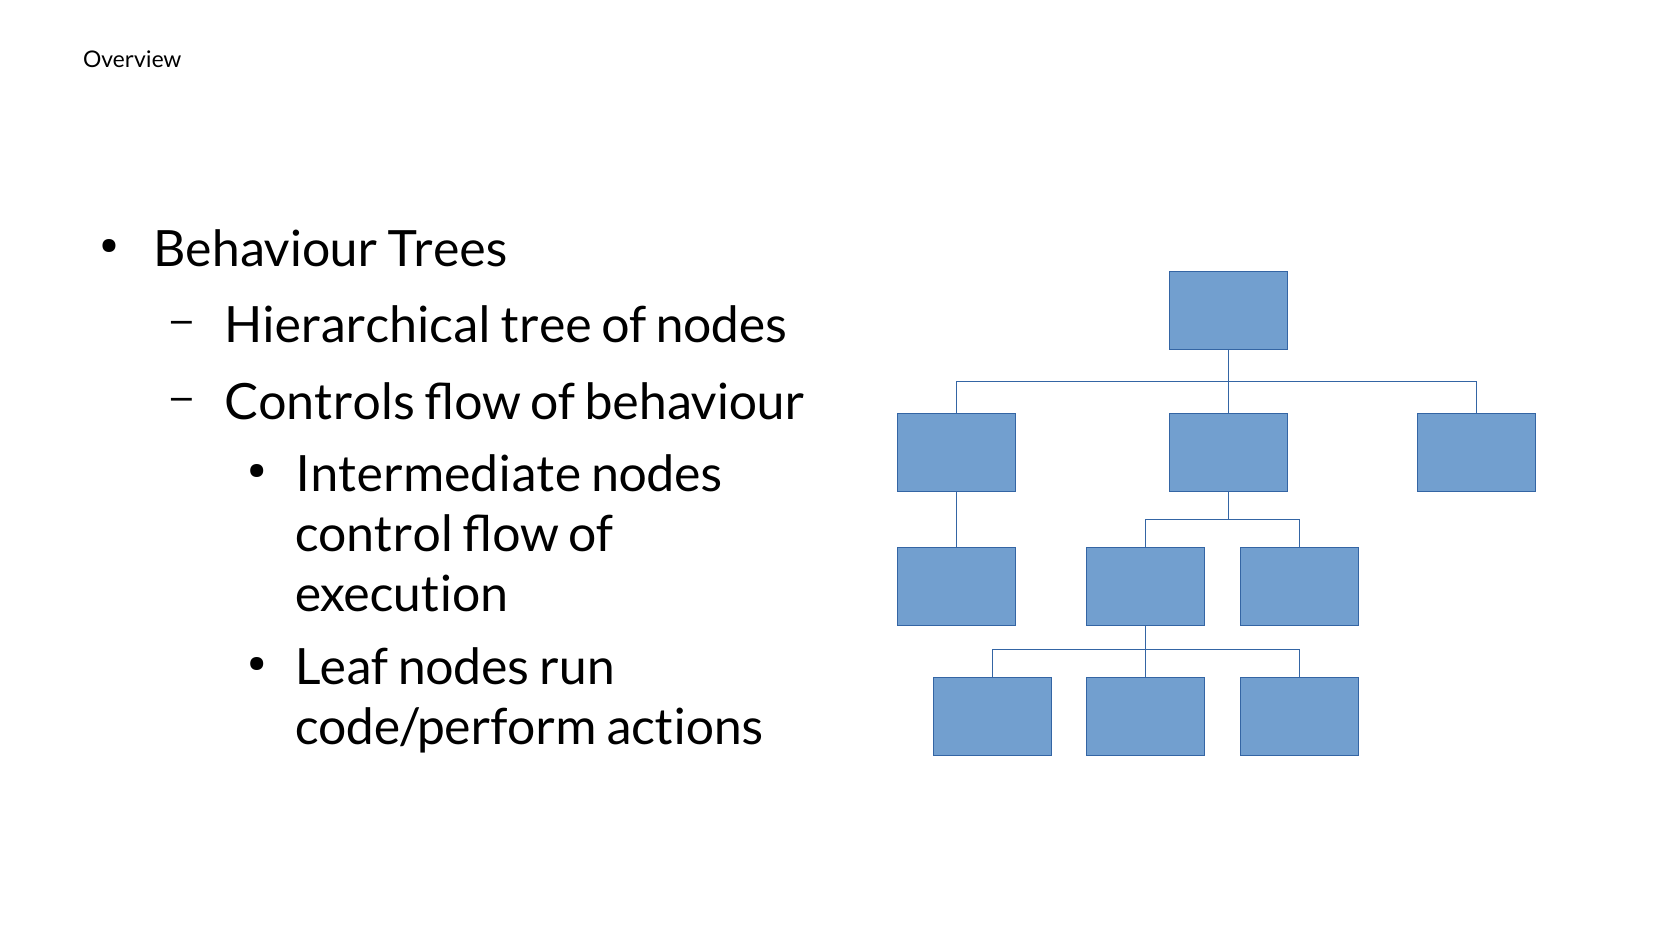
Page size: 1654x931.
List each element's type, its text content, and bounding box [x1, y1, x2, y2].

text_box [897, 547, 1016, 626]
text_box [1240, 677, 1359, 756]
text_box [933, 677, 1052, 756]
text_box [1417, 413, 1536, 492]
list Behaviour Trees Hierarchical tree of nodes Controls flow of behaviour Intermediate nodes control flow of execution Leaf nodes run code/perform actions [82, 217, 809, 839]
text_box [1086, 547, 1205, 626]
text_box [1240, 547, 1359, 626]
text_box [1169, 271, 1288, 350]
title Overview [83, 0, 1571, 119]
text_box [897, 413, 1016, 492]
text_box [1169, 413, 1288, 492]
text_box [1086, 677, 1205, 756]
